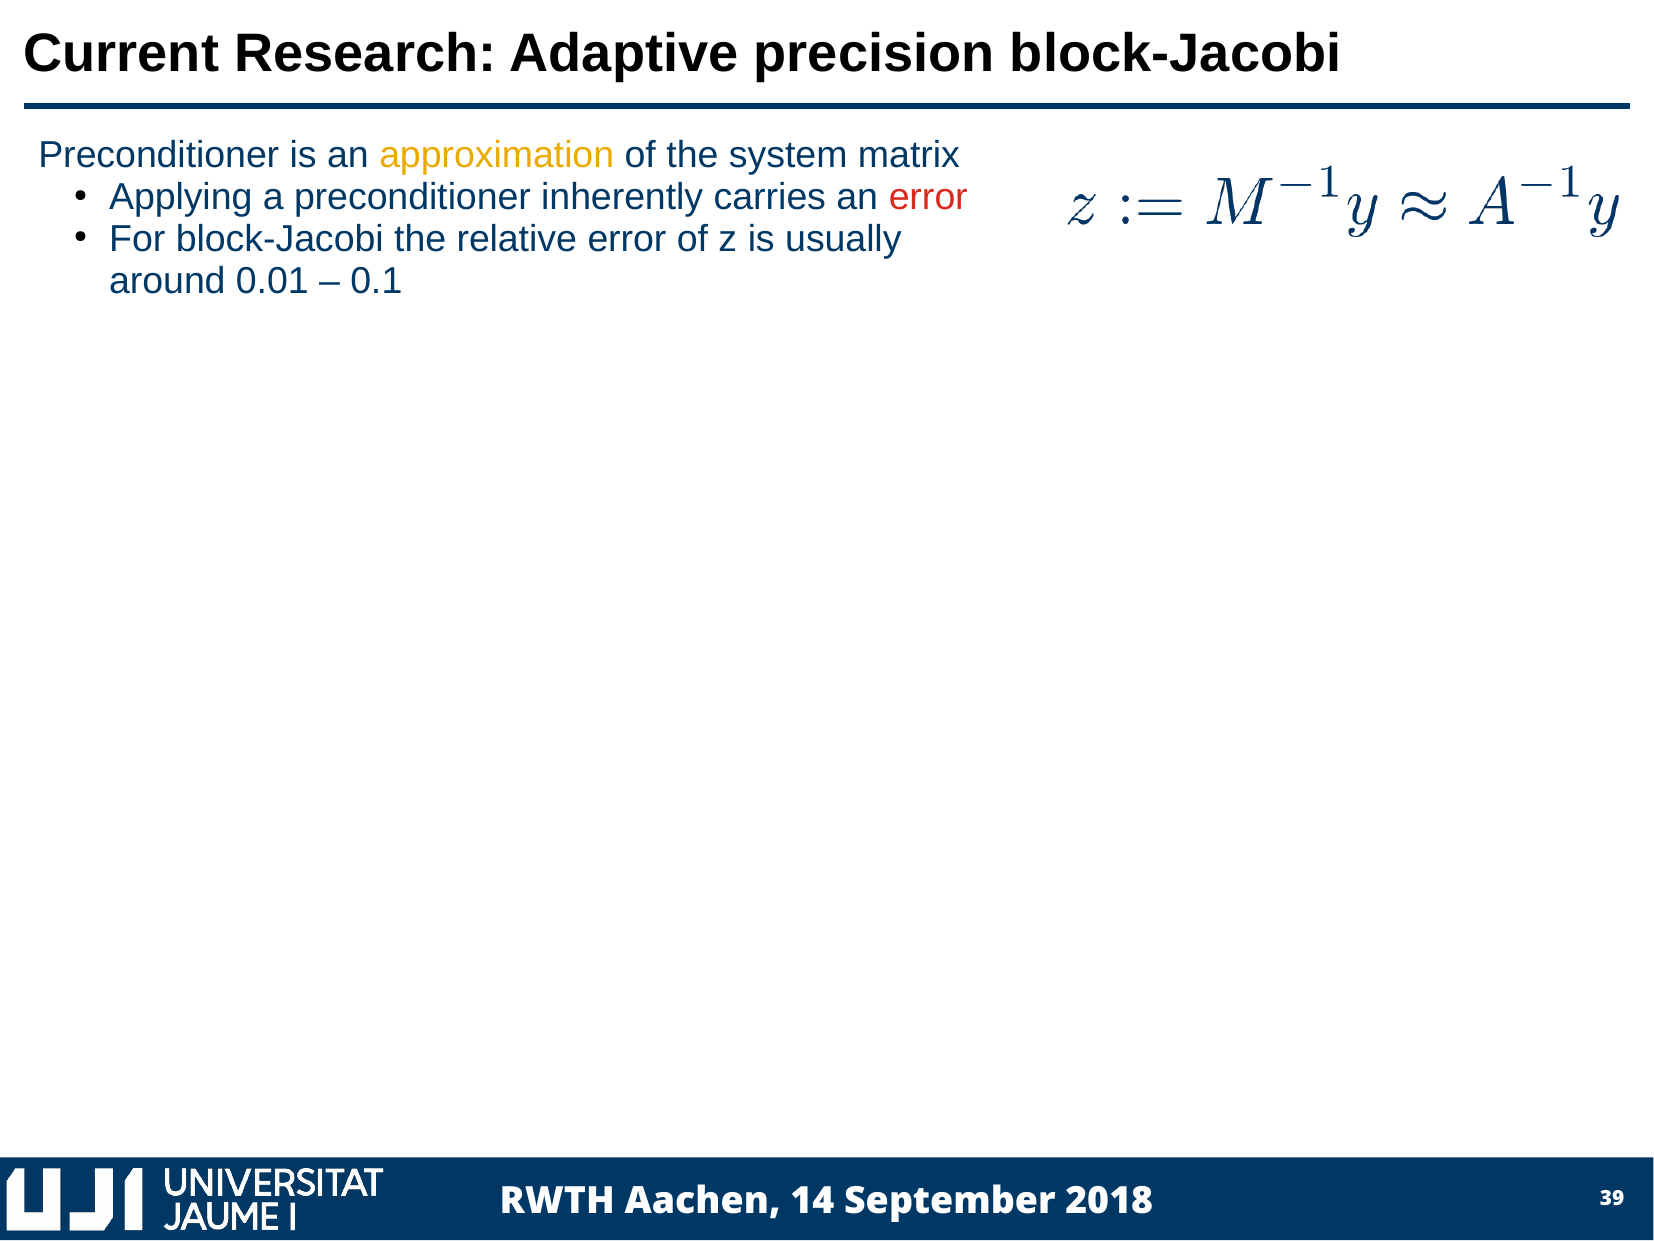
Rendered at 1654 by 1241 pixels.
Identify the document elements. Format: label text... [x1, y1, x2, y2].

title Current Research: Adaptive precision block-Jacobi [23, 0, 1630, 107]
picture [1067, 165, 1619, 237]
text_box Preconditioner is an approximation of the system matrix Applying a preconditioner inherently carries an error For block-Jacobi the relative error of z is usually around 0.01 – 0.1 [23, 125, 993, 331]
picture [0, 1158, 390, 1241]
